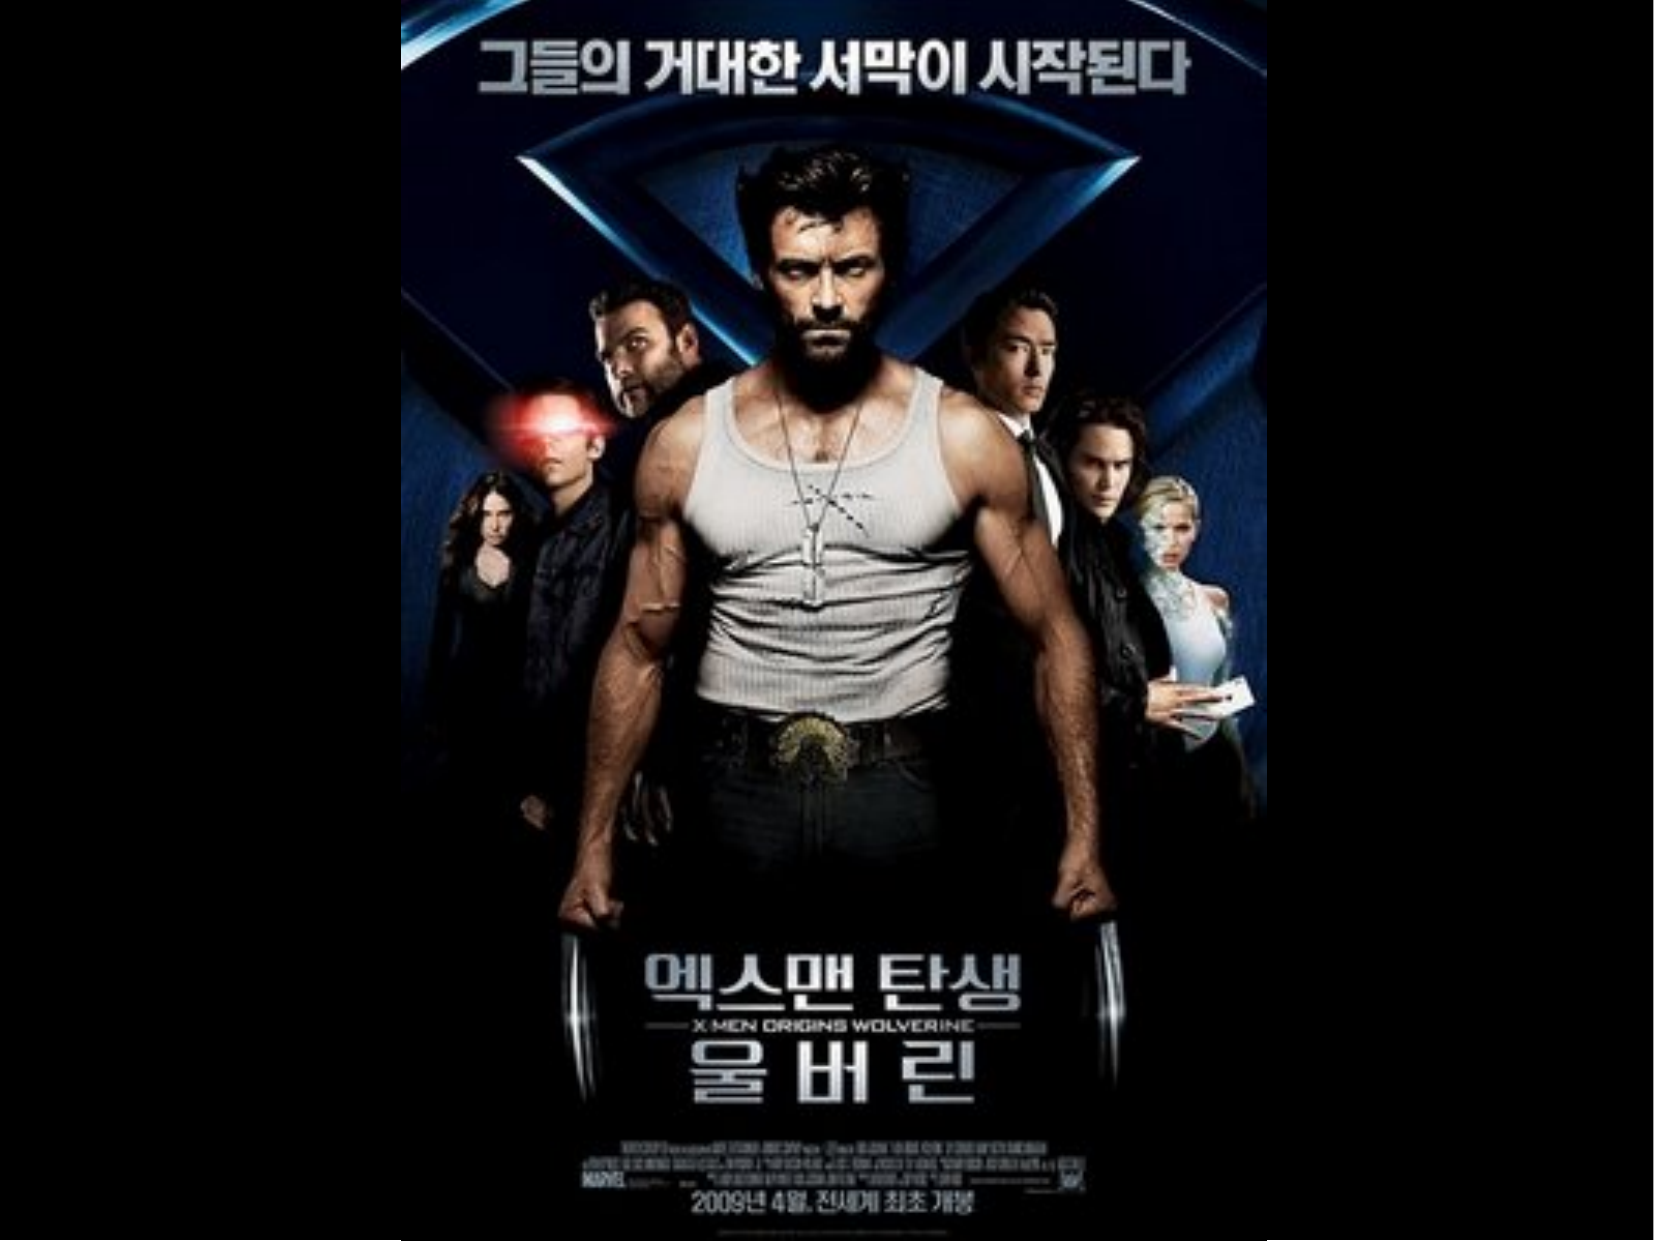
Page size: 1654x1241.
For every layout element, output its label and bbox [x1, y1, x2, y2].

picture [401, 0, 1267, 1241]
